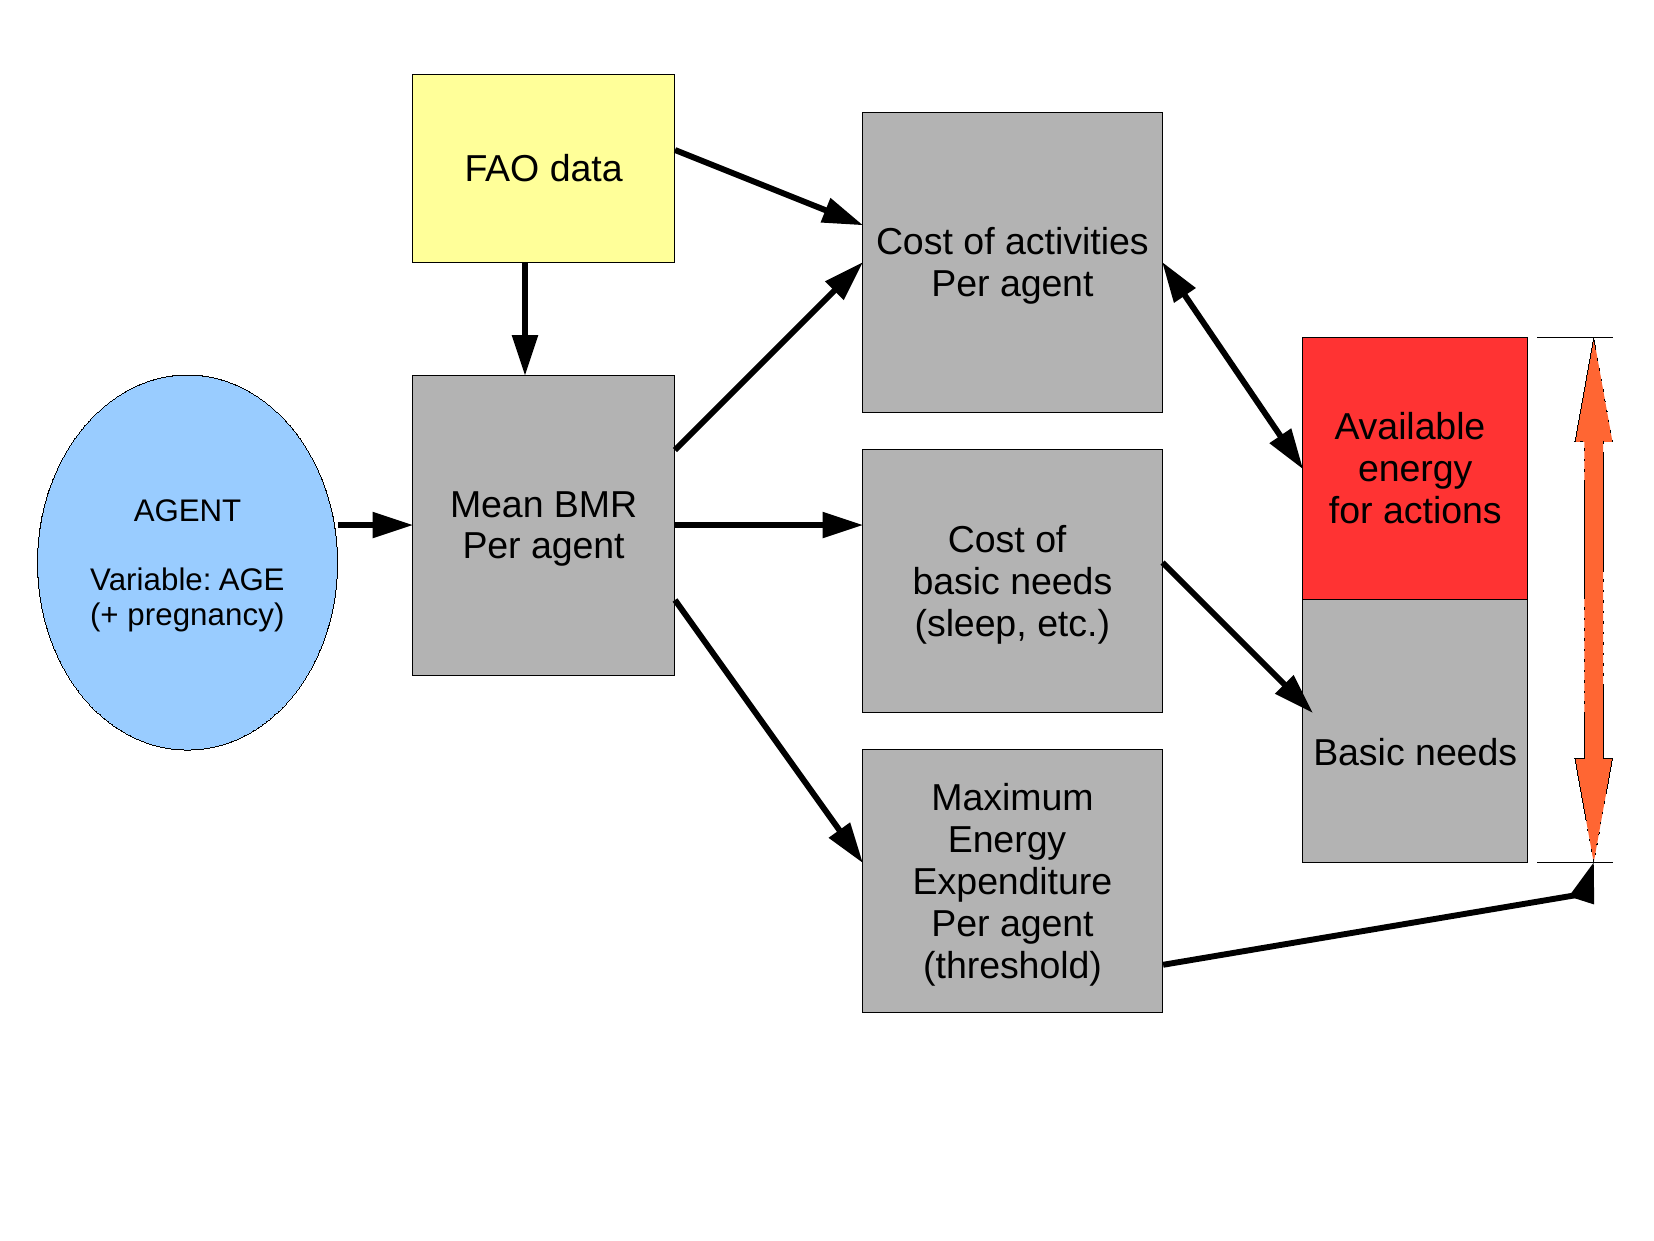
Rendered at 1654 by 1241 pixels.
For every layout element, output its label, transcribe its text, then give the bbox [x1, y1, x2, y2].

text_box Available energy for actions [1302, 337, 1528, 600]
text_box [1574, 338, 1613, 862]
text_box FAO data [412, 74, 675, 263]
text_box Mean BMR Per agent [412, 375, 675, 676]
text_box Cost of activities Per agent [862, 112, 1163, 413]
text_box Basic needs [1302, 600, 1528, 863]
text_box Cost of basic needs (sleep, etc.) [862, 449, 1163, 713]
text_box Maximum Energy Expenditure Per agent (threshold) [862, 749, 1163, 1013]
text_box AGENT Variable: AGE (+ pregnancy) [37, 375, 338, 751]
